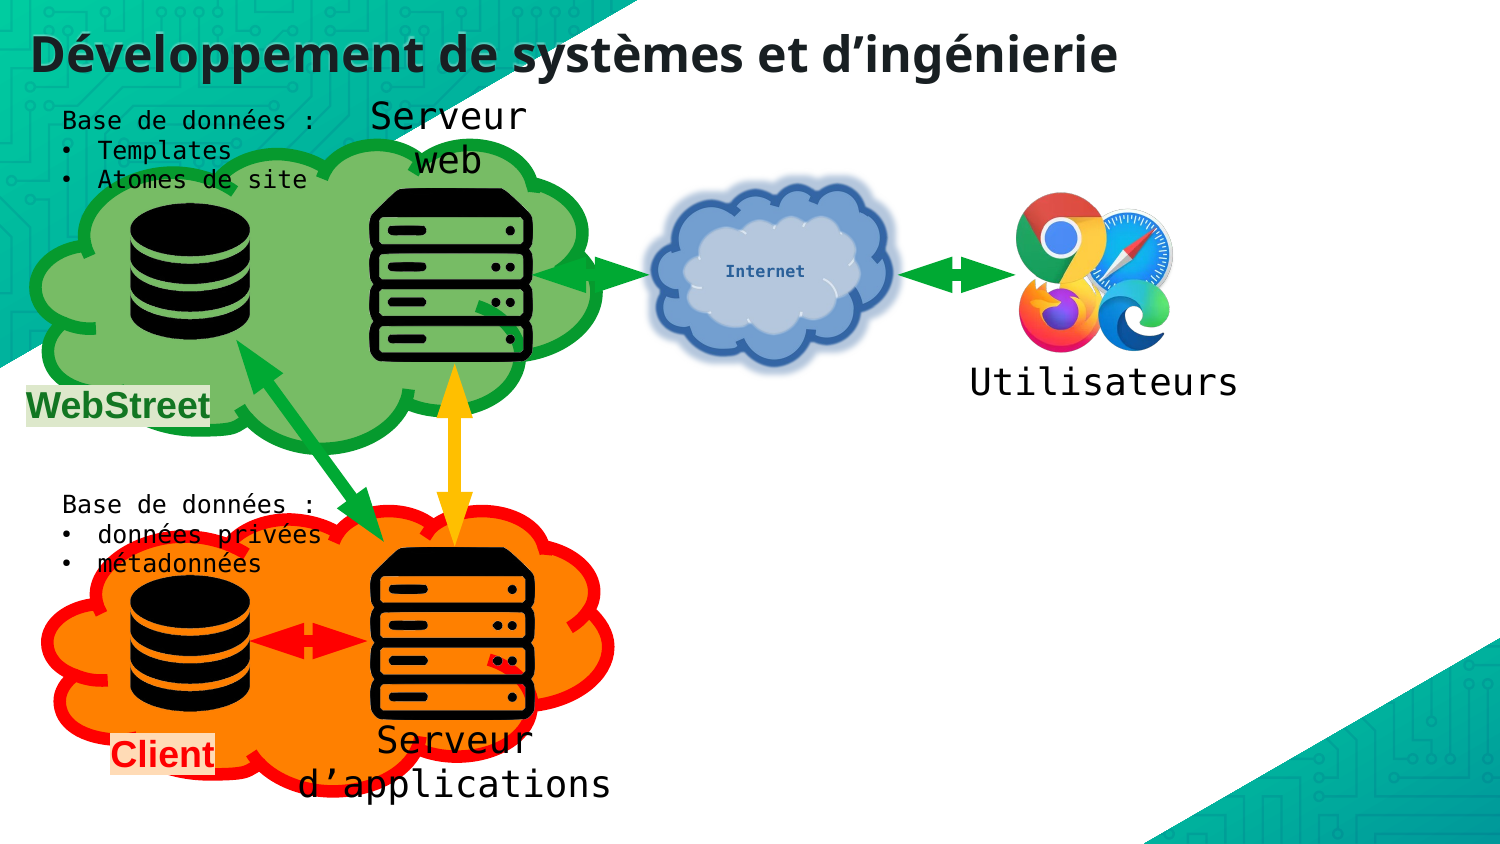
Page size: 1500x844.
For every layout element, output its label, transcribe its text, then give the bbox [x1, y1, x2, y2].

text_box Serveur web [336, 87, 562, 233]
text_box Utilisateurs [927, 353, 1282, 499]
text_box [47, 511, 454, 777]
text_box Serveur d’applications [277, 711, 632, 844]
text_box [31, 256, 306, 448]
text_box [533, 196, 583, 274]
text_box WebStreet [0, 377, 237, 435]
picture [118, 574, 262, 718]
text_box [247, 233, 520, 449]
text_box [455, 511, 609, 706]
text_box Base de données : Templates Atomes de site [47, 99, 343, 261]
picture [369, 233, 533, 362]
text_box Internet [687, 219, 858, 330]
picture [118, 261, 262, 346]
text_box Client [88, 725, 237, 783]
title Développement de systèmes et d’ingénierie [29, 29, 1430, 88]
picture [370, 547, 535, 711]
text_box [533, 276, 597, 354]
text_box Base de données : données privées métadonnées [47, 483, 343, 645]
text_box [657, 190, 887, 360]
picture [999, 179, 1190, 353]
